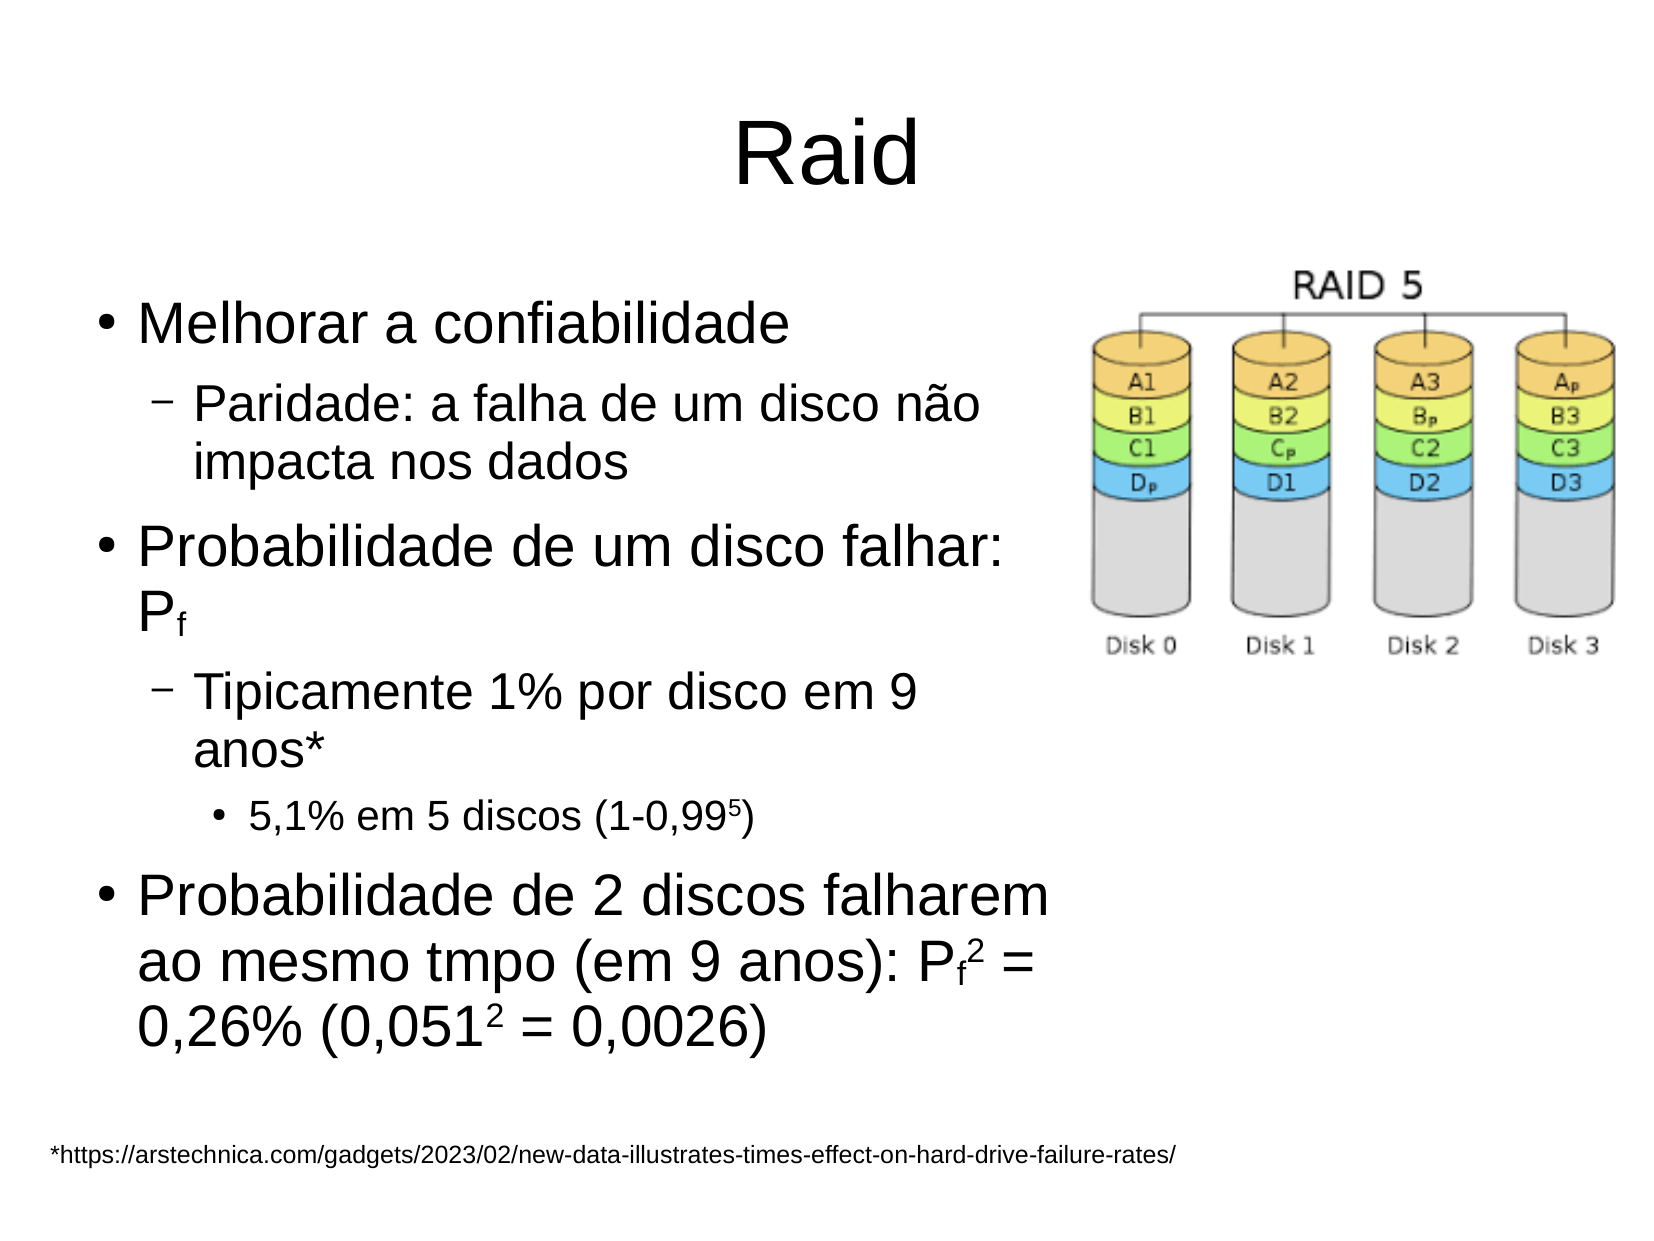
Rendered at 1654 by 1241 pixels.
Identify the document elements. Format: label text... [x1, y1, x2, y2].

title Raid [82, 49, 1571, 257]
picture [1074, 256, 1642, 677]
list Melhorar a confiabilidade Paridade: a falha de um disco não impacta nos dados Probabilidade de um disco falhar: Pf Tipicamente 1% por disco em 9 anos* 5,1% em 5 discos (1-0,995) Probabilidade de 2 discos falharem ao mesmo tmpo (em 9 anos): Pf2 = 0,26% (0,0512 = 0,0026) [82, 290, 1063, 1123]
text_box *https://arstechnica.com/gadgets/2023/02/new-data-illustrates-times-effect-on-hard-drive-failure-rates/ [35, 1133, 1583, 1192]
